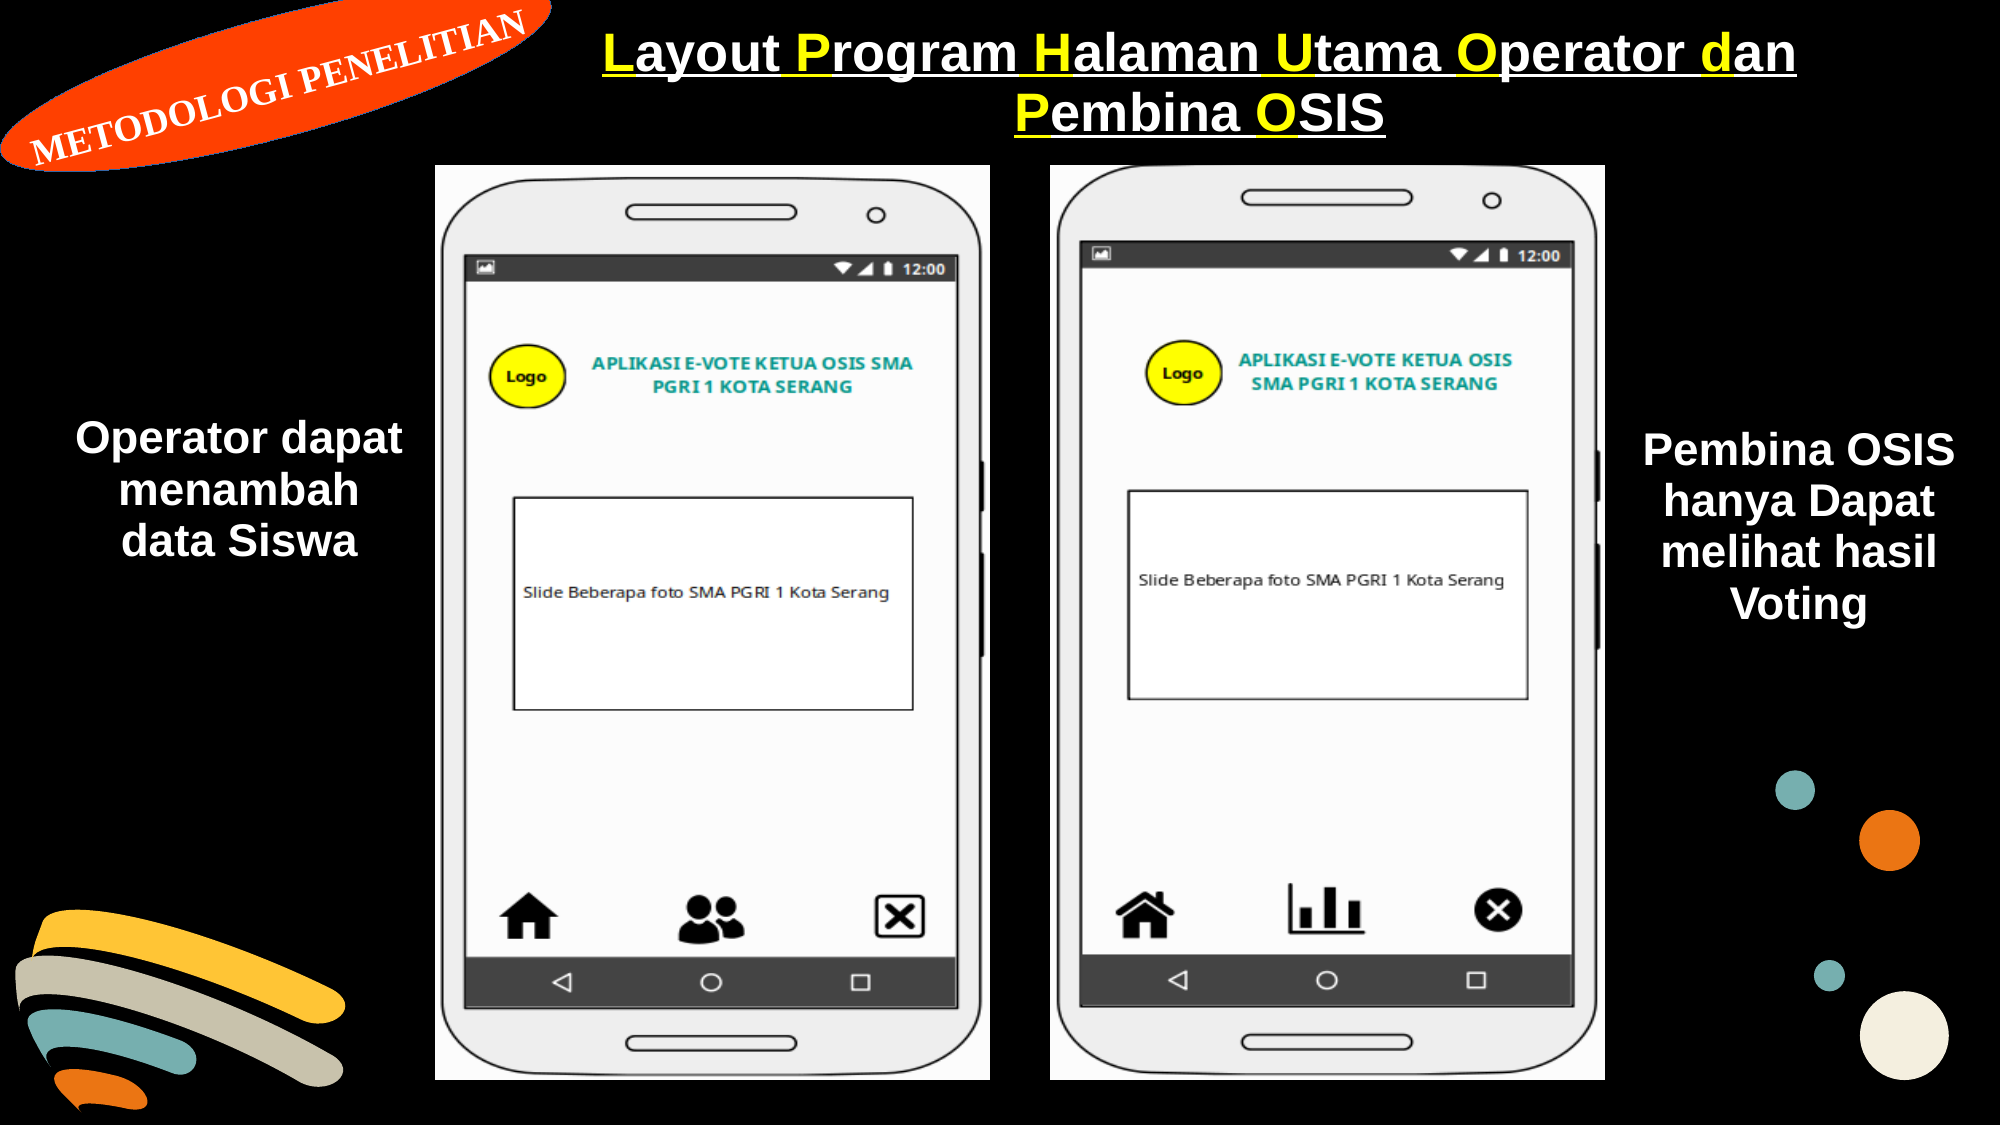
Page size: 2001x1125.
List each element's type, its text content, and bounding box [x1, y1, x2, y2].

text_box [15, 909, 346, 1087]
text_box [1775, 770, 1816, 811]
text_box [54, 1069, 148, 1113]
text_box [1859, 810, 1921, 872]
text_box [1859, 991, 1949, 1081]
text_box Pembina OSIS hanya Dapat melihat hasil Voting [1618, 416, 1981, 637]
text_box Layout Program Halaman Utama Operator dan Pembina OSIS [555, 15, 1846, 151]
text_box [1813, 960, 1846, 992]
text_box [27, 1009, 197, 1075]
picture [435, 164, 991, 1081]
text_box METODOLOGI PENELITIAN [0, 0, 552, 172]
text_box Operator dapat menambah data Siswa [58, 404, 421, 574]
picture [1050, 164, 1606, 1081]
